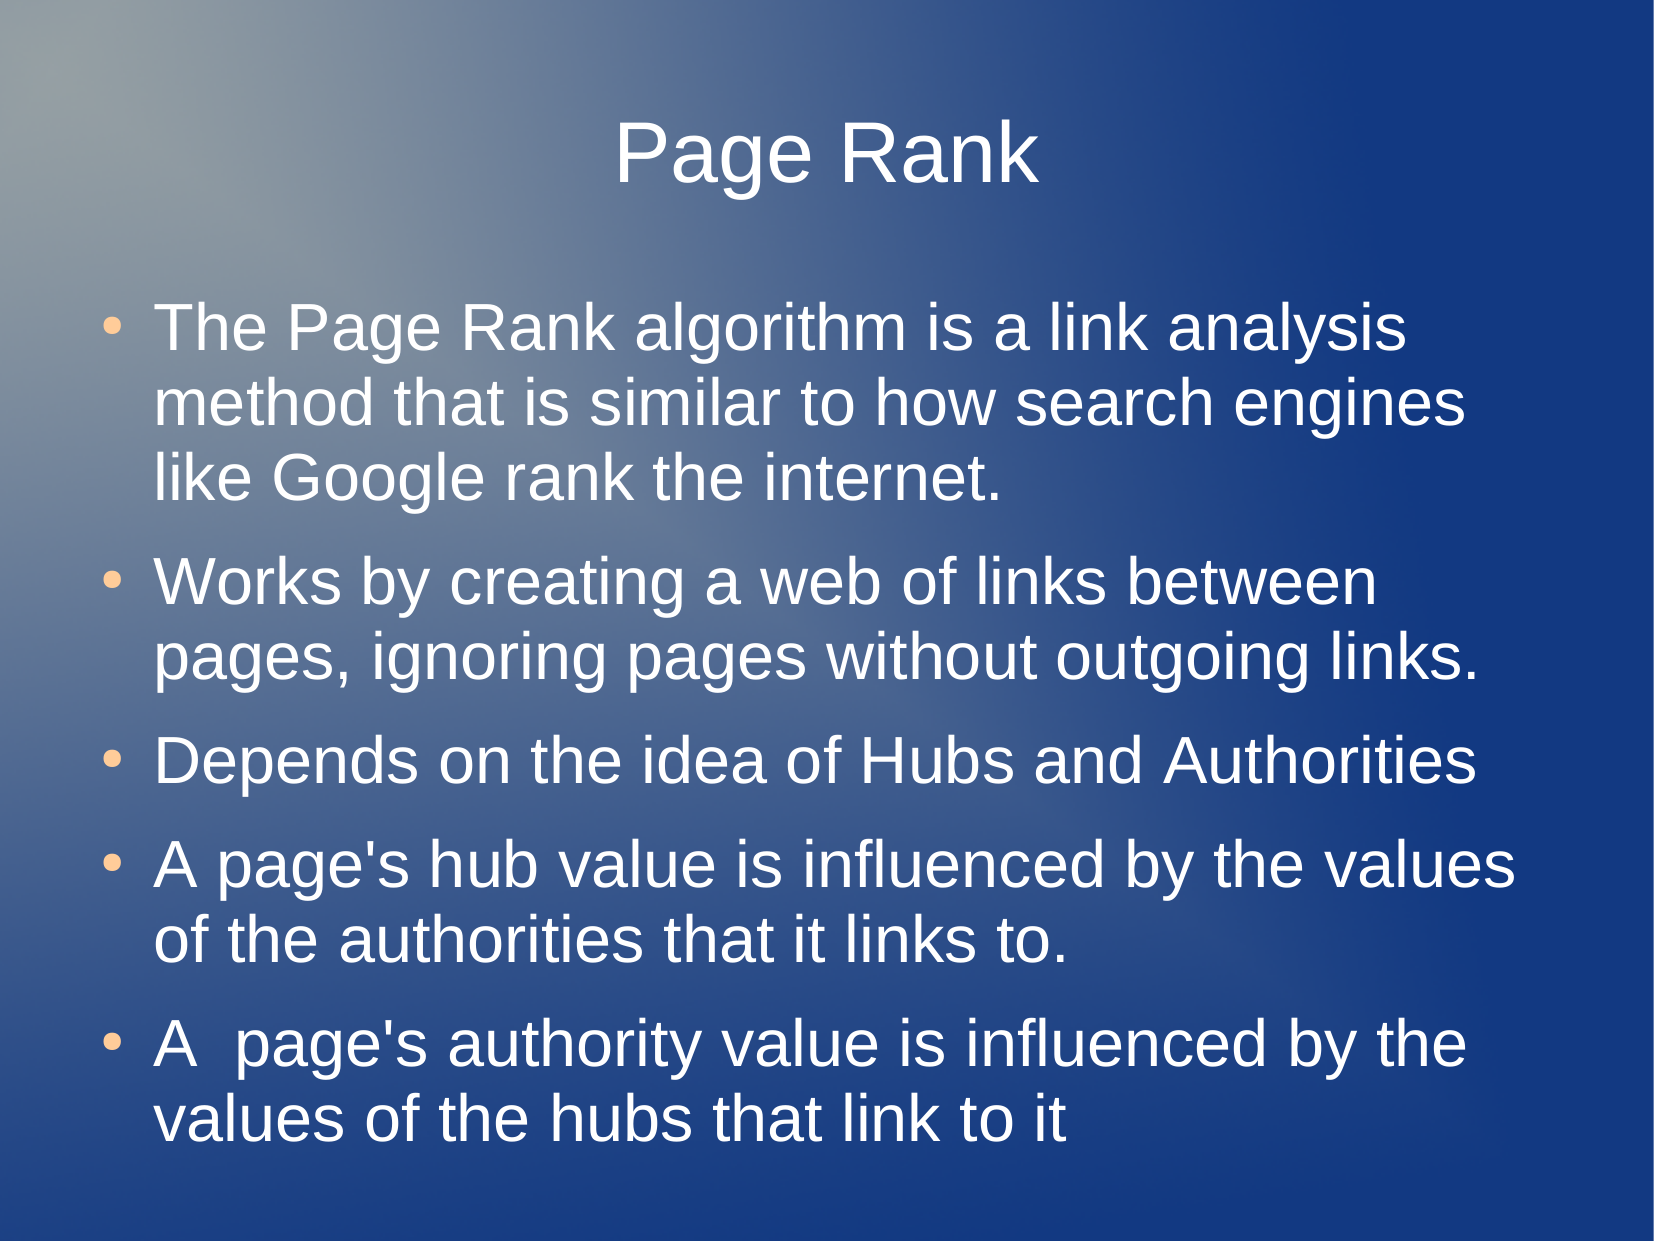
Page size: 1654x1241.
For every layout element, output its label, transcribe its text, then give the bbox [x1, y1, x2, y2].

list The Page Rank algorithm is a link analysis method that is similar to how search engines like Google rank the internet. Works by creating a web of links between pages, ignoring pages without outgoing links. Depends on the idea of Hubs and Authorities A page's hub value is influenced by the values of the authorities that it links to. A page's authority value is influenced by the values of the hubs that link to it [82, 290, 1571, 1157]
picture [0, 0, 1654, 1241]
title Page Rank [82, 49, 1571, 257]
